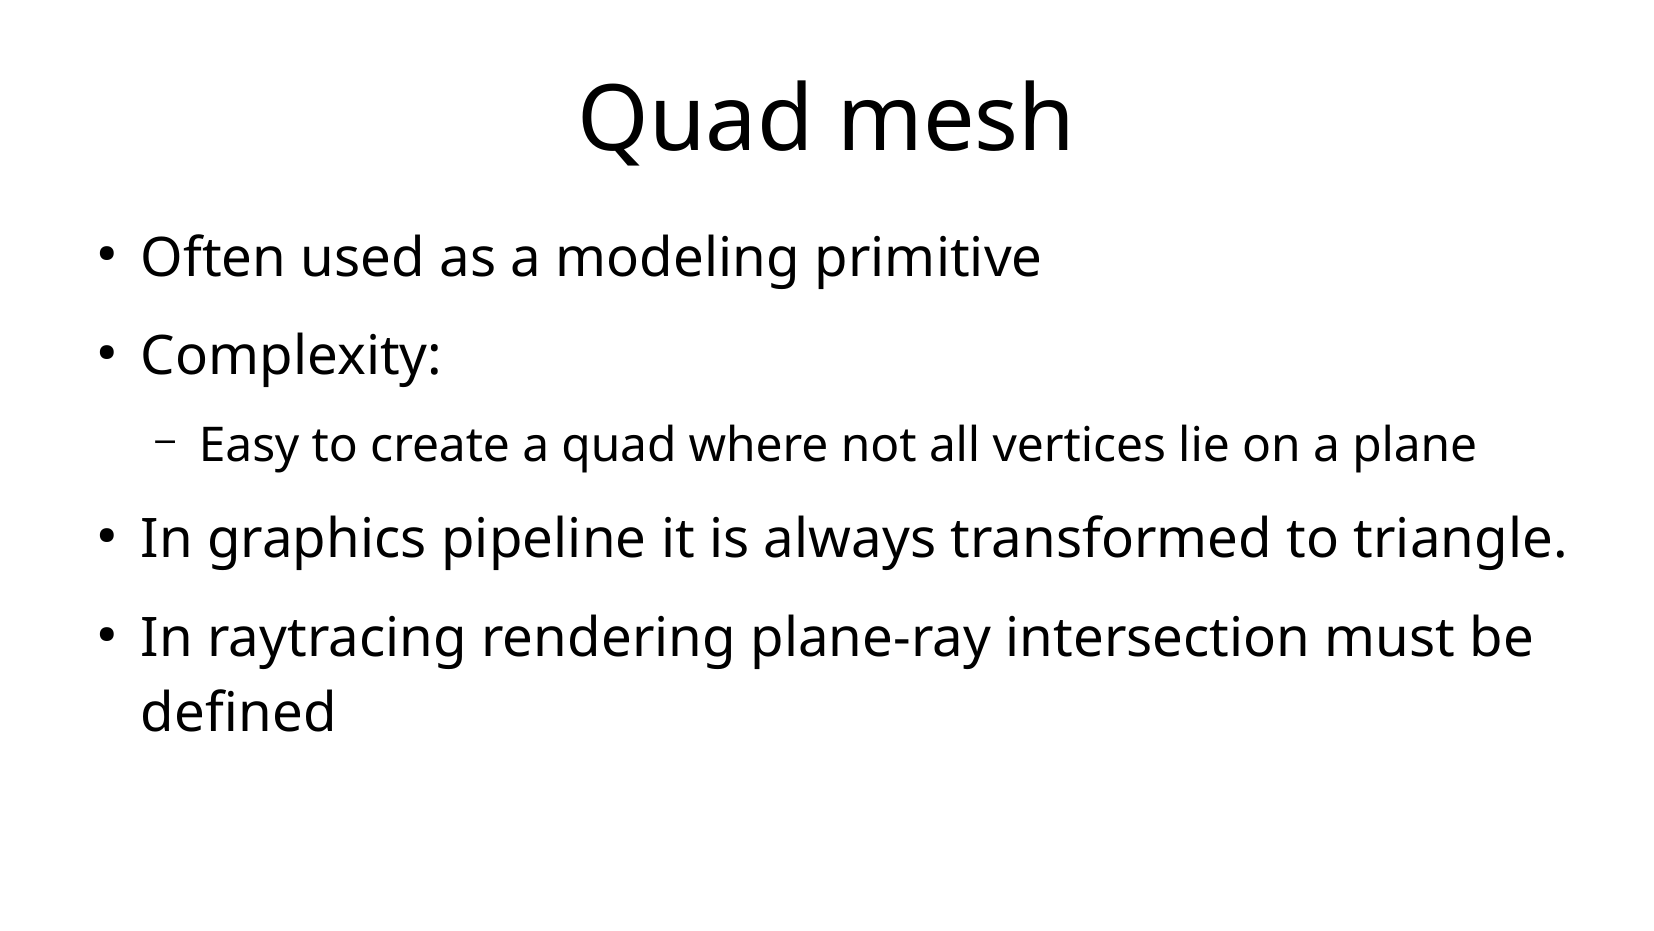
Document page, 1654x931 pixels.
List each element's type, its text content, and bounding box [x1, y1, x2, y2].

title Quad mesh [82, 37, 1571, 193]
list Often used as a modeling primitive Complexity: Easy to create a quad where not all vertices lie on a plane In graphics pipeline it is always transformed to triangle. In raytracing rendering plane-ray intersection must be defined [82, 217, 1571, 758]
